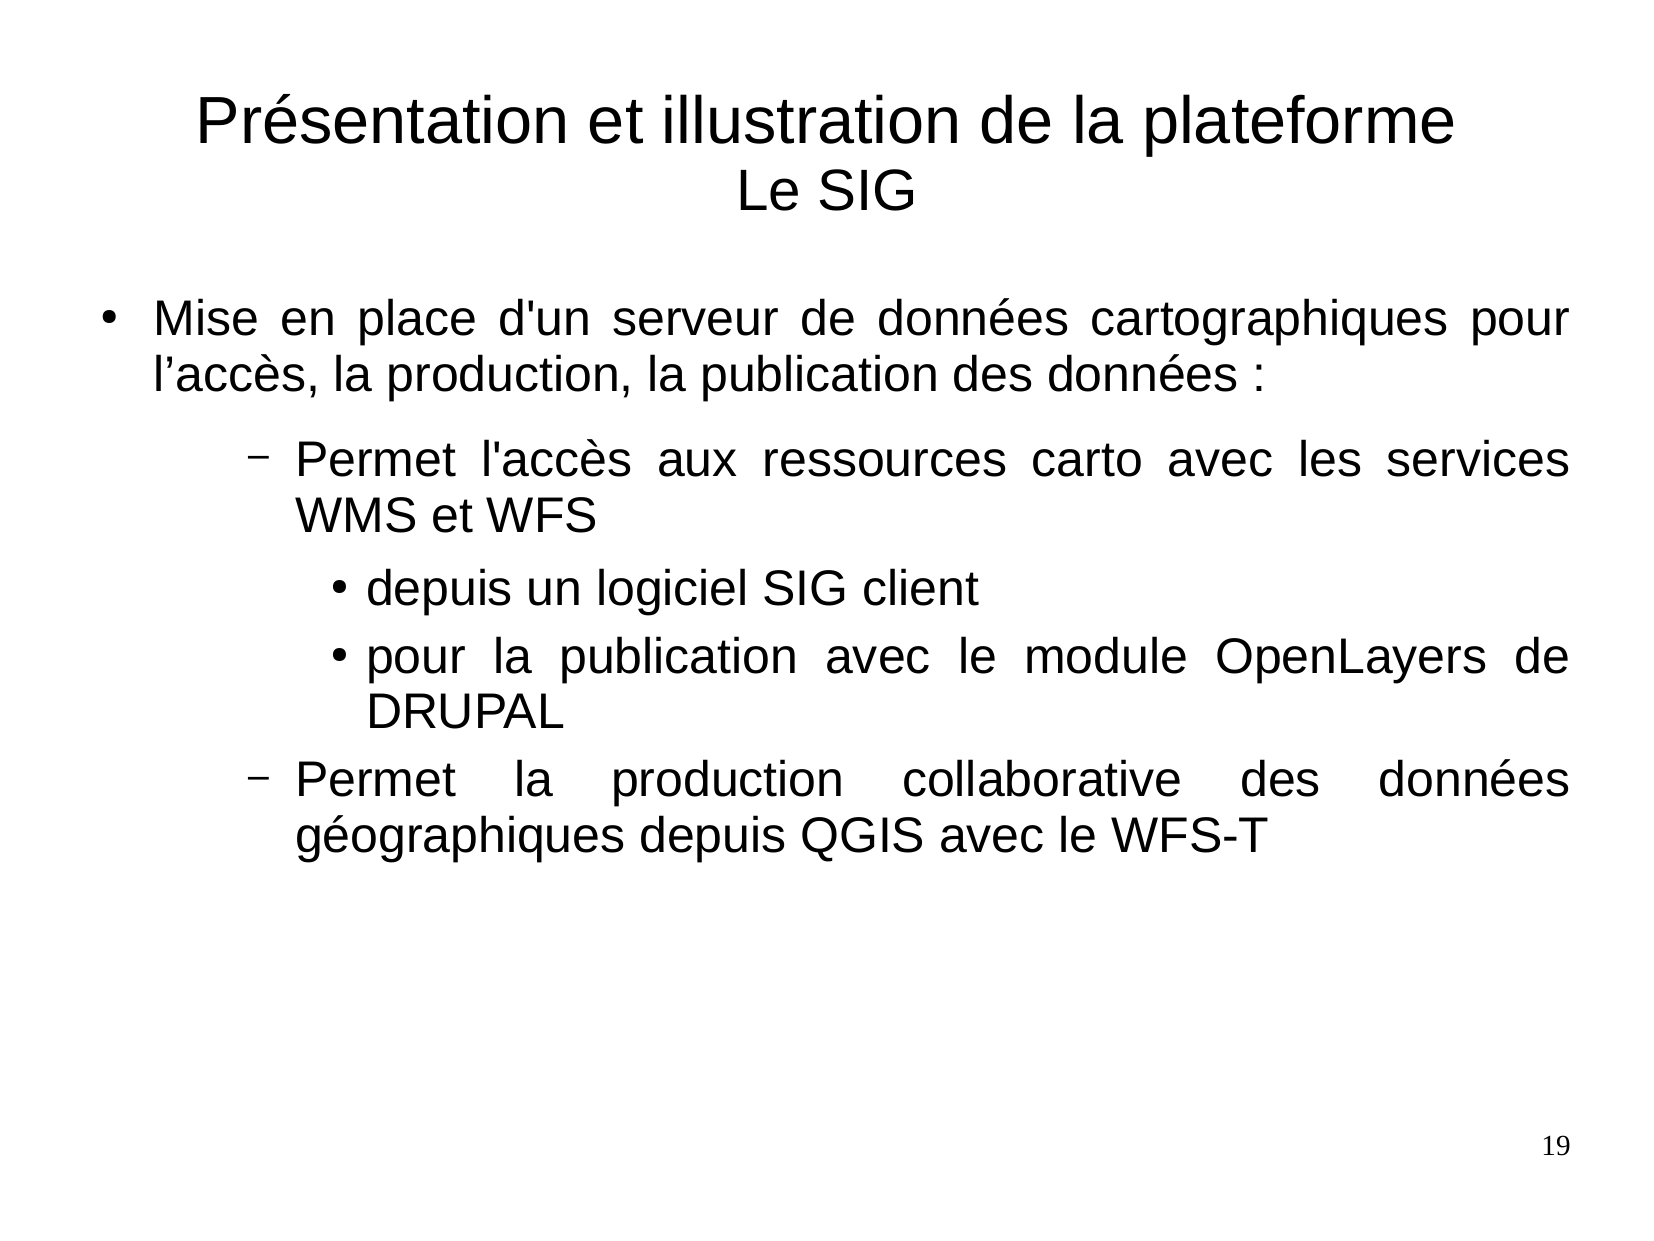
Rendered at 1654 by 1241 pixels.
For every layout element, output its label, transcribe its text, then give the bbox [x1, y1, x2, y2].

title Présentation et illustration de la plateforme Le SIG [82, 49, 1571, 257]
list Mise en place d'un serveur de données cartographiques pour l’accès, la production, la publication des données : Permet l'accès aux ressources carto avec les services WMS et WFS depuis un logiciel SIG client pour la publication avec le module OpenLayers de DRUPAL Permet la production collaborative des données géographiques depuis QGIS avec le WFS-T [82, 290, 1571, 1010]
